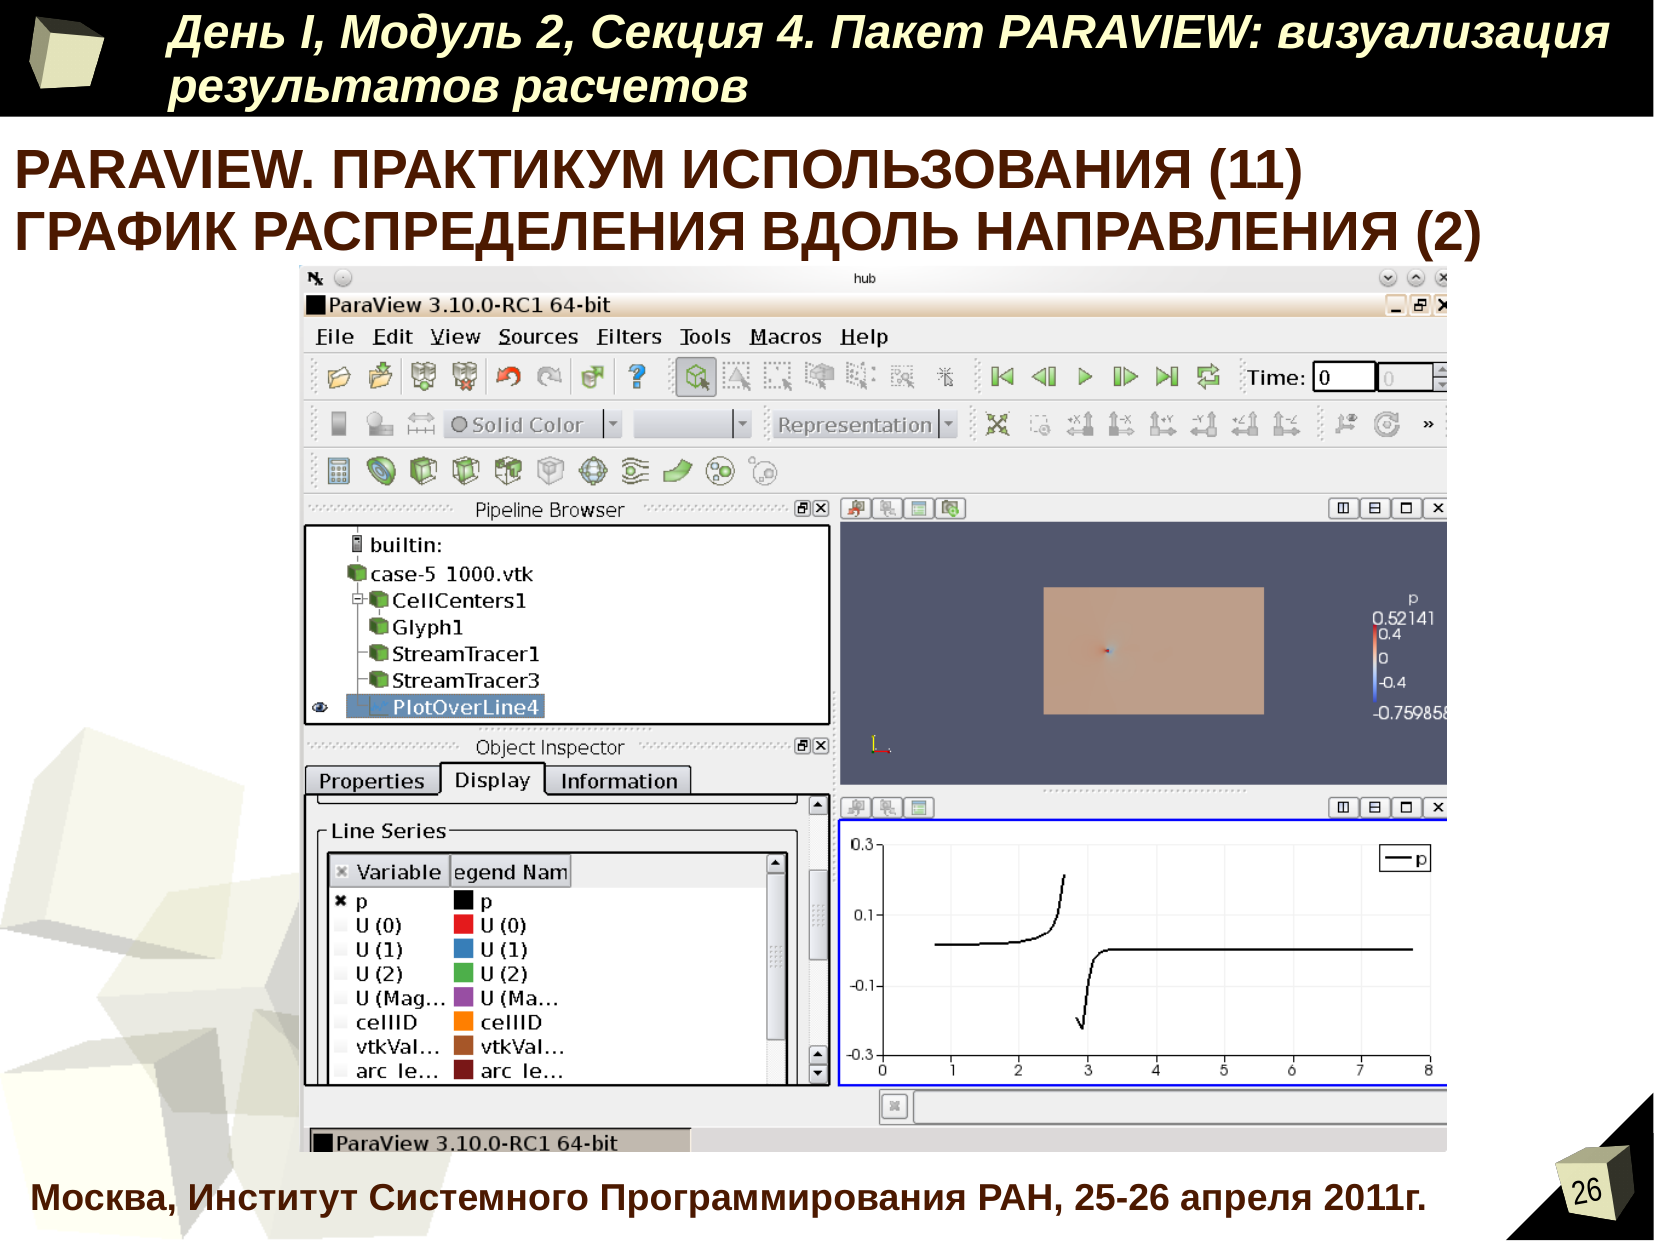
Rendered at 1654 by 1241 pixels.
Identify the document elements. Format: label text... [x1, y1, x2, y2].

text_box PARAVIEW. ПРАКТИКУМ ИСПОЛЬЗОВАНИЯ (11) ГРАФИК РАСПРЕДЕЛЕНИЯ ВДОЛЬ НАПРАВЛЕНИЯ (2) [0, 131, 1654, 270]
picture [464, 1193, 472, 1198]
picture [0, 270, 1447, 1241]
